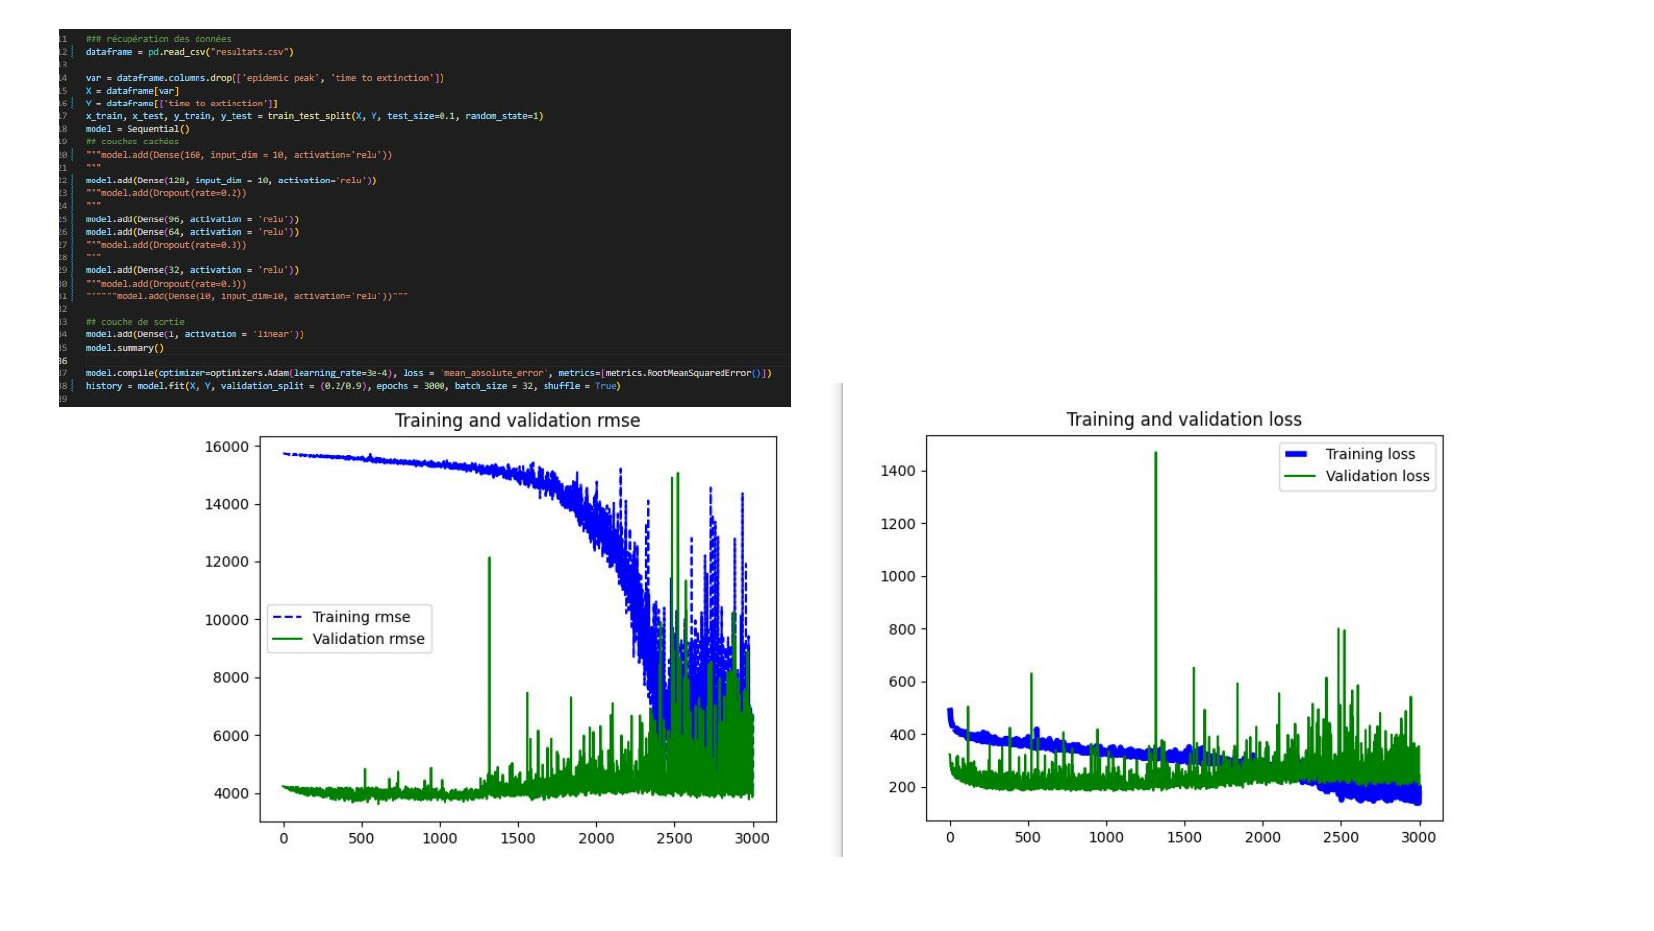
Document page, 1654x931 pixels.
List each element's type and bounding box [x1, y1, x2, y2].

picture [59, 29, 1477, 857]
